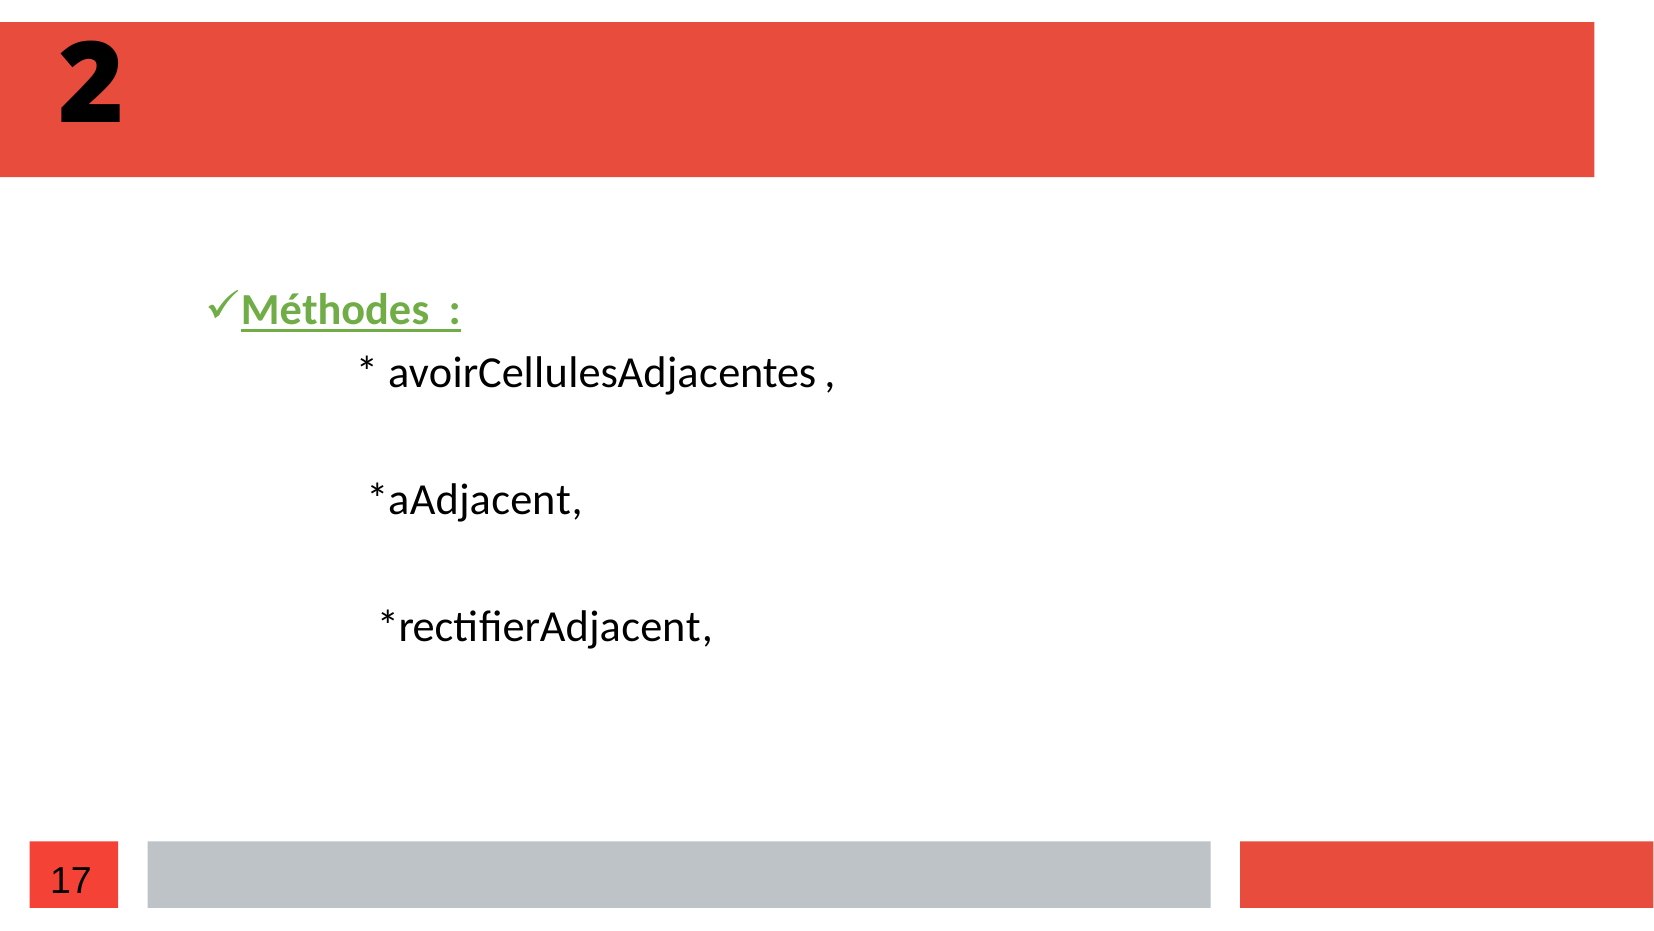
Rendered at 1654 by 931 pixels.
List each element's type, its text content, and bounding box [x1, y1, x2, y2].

title 2 [59, 44, 1595, 156]
text_box 17 [35, 852, 130, 910]
picture [179, 238, 1476, 680]
